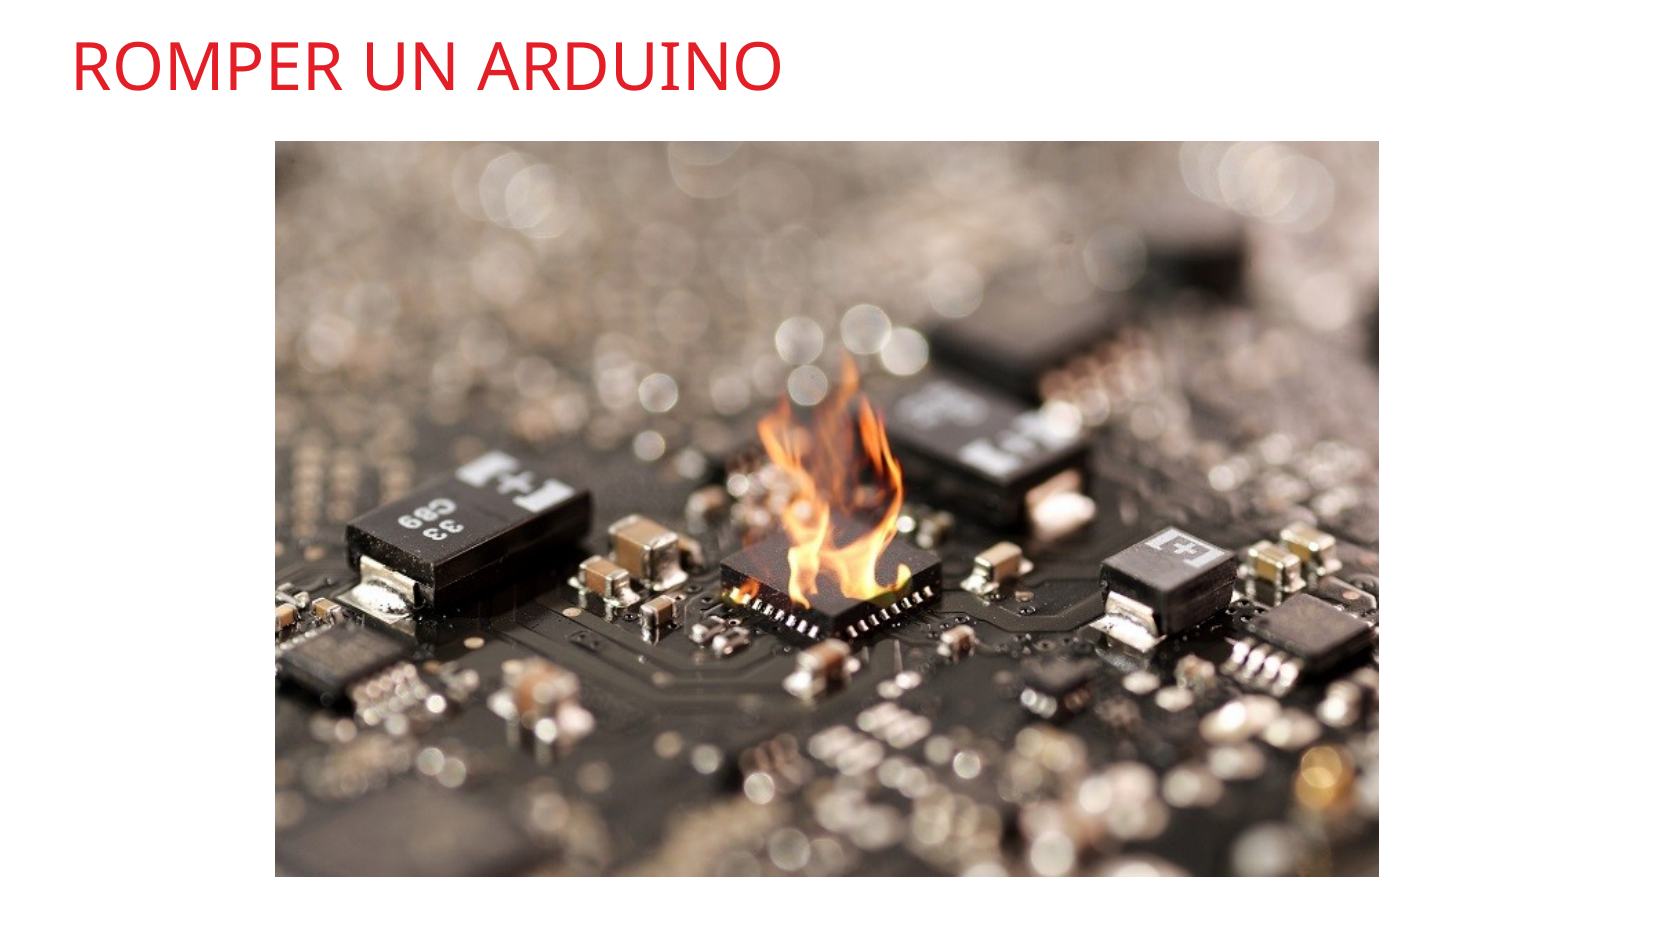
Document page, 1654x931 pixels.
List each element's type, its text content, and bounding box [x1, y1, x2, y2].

title ROMPER UN ARDUINO [70, 11, 1347, 118]
picture [275, 141, 1379, 877]
